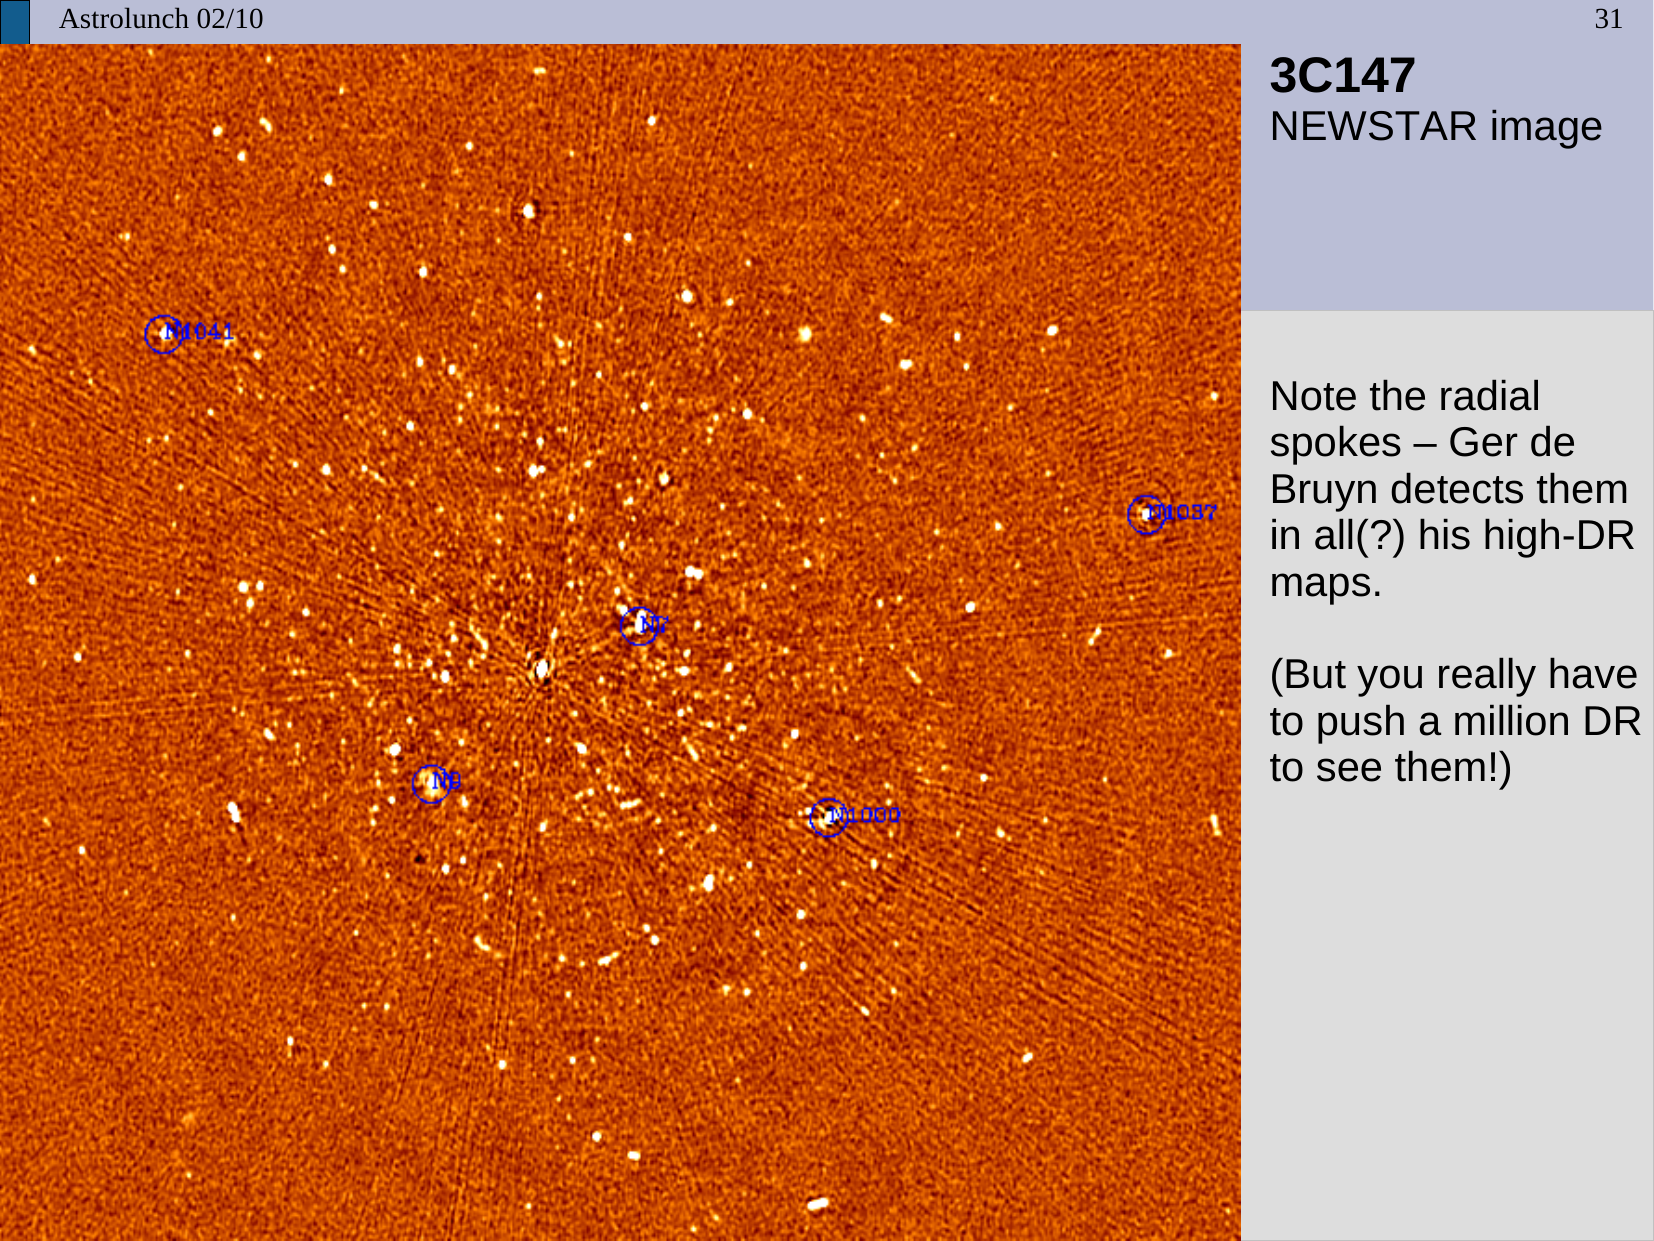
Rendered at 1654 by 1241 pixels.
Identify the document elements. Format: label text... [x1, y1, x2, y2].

picture [0, 44, 1241, 1241]
list 3C147 NEWSTAR image Note the radial spokes – Ger de Bruyn detects them in all(?) his high-DR maps. (But you really have to push a million DR to see them!) [1269, 47, 1645, 1117]
